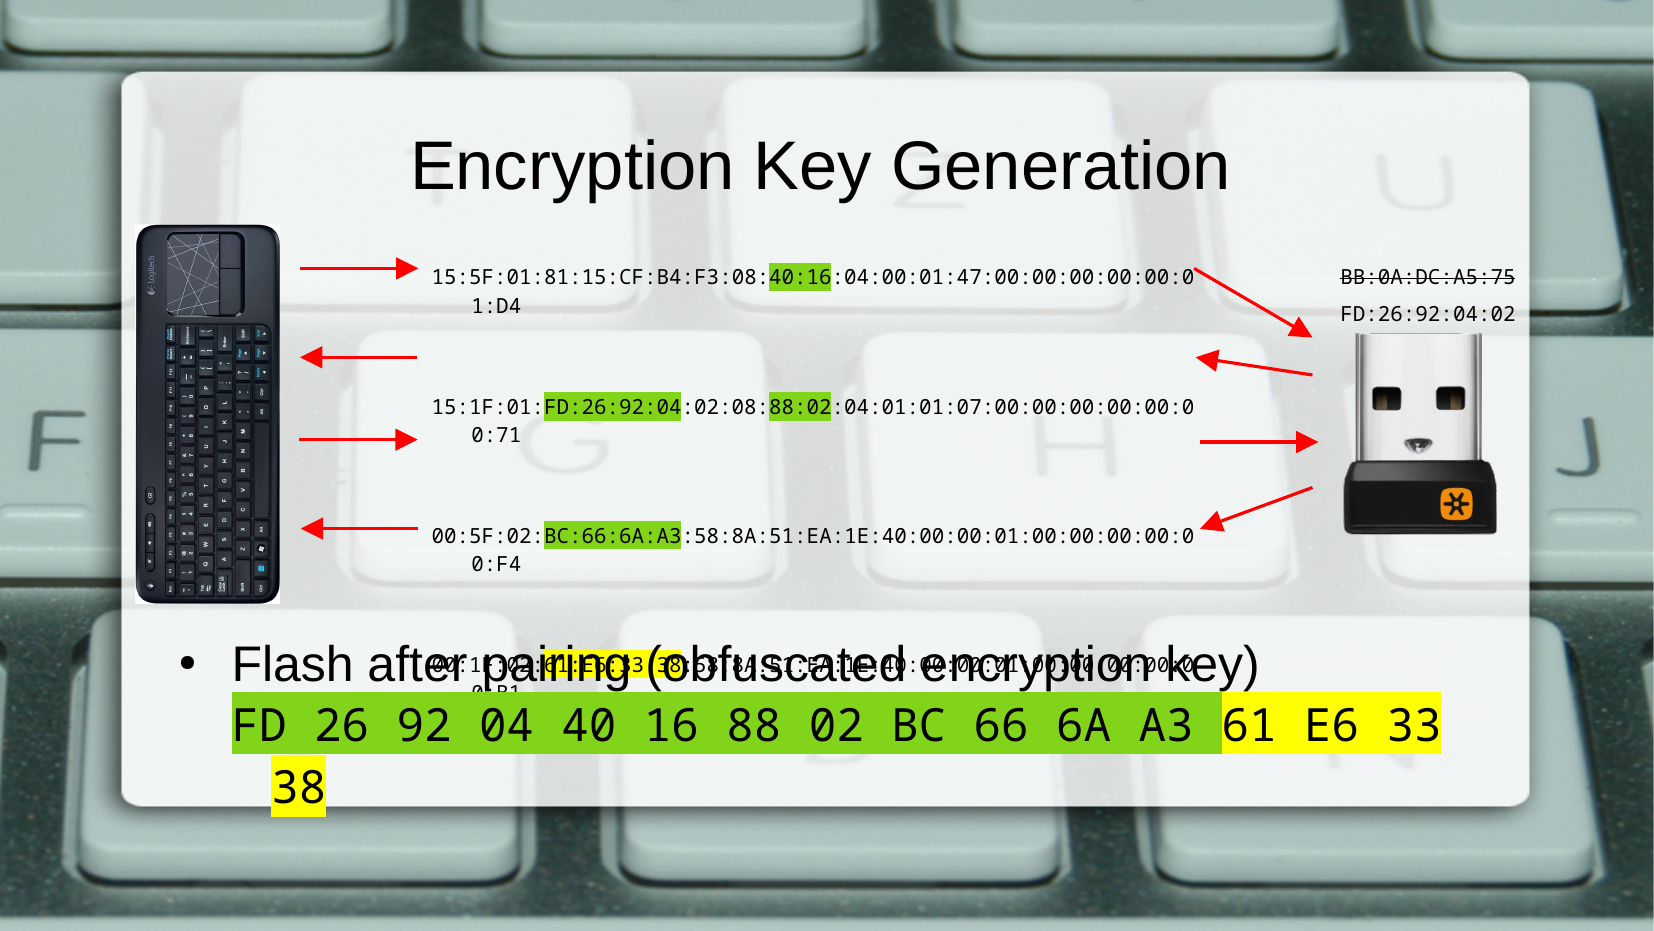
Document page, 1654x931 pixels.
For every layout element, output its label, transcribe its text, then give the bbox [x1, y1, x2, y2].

text_box FD:26:92:04:02 [1312, 292, 1538, 328]
list 15:5F:01:81:15:CF:B4:F3:08:40:16:04:00:01:47:00:00:00:00:00:01:D4 15:1F:01:FD:26:92:04:02:08:88:02:04:01:01:07:00:00:00:00:00:00:71 00:5F:02:BC:66:6A:A3:58:8A:51:EA:1E:40:00:00:01:00:00:00:00:00:F4 00:1F:02:61:E6:33:38:58:8A:51:EA:1E:40:00:00:01:00:00:00:00:00:B1 [418, 262, 1206, 562]
title Encryption Key Generation [135, 88, 1506, 244]
picture [0, 0, 1654, 931]
text_box BB:0A:DC:A5:75 [1312, 254, 1538, 291]
list Flash after pairing (obfuscated encryption key) FD 26 92 04 40 16 88 02 BC 66 6A A3 61 E6 33 38 [147, 636, 1506, 894]
